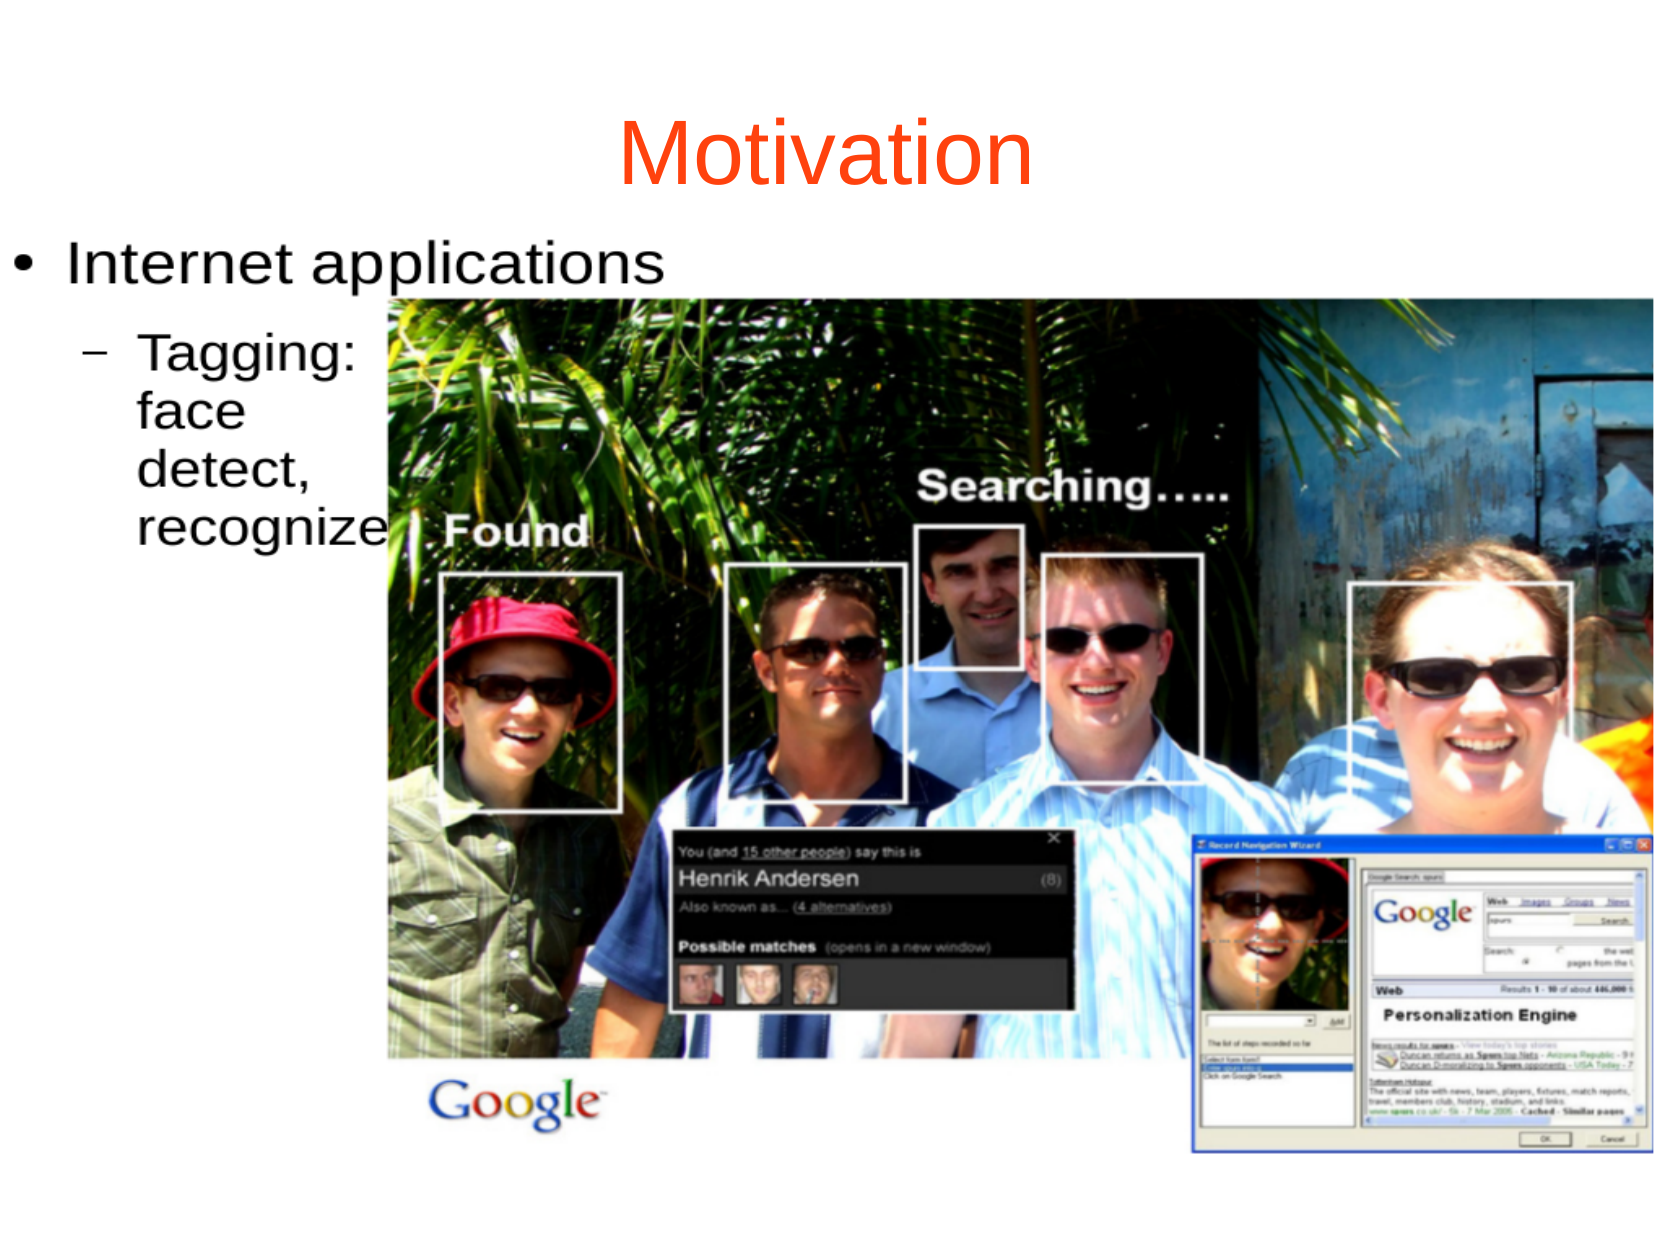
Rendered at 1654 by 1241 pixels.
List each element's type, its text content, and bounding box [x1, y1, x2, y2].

title Motivation [82, 49, 1571, 224]
picture [0, 224, 1654, 1158]
